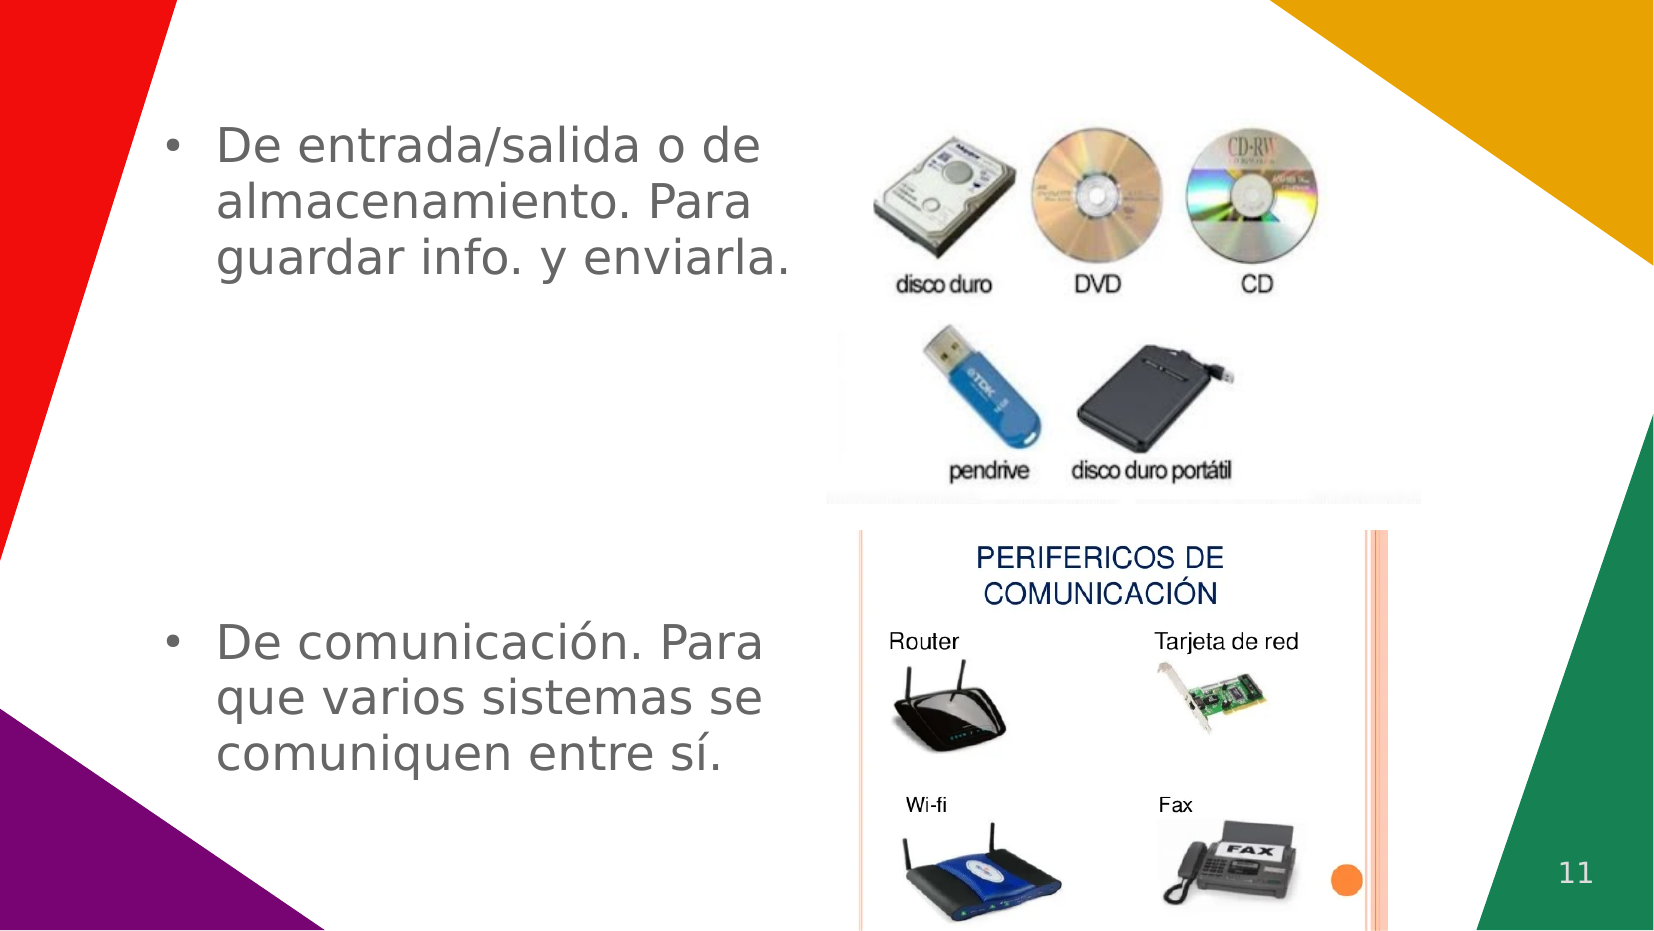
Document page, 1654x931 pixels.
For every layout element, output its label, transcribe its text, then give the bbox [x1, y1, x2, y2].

picture [856, 530, 1388, 931]
list De entrada/salida o de almacenamiento. Para guardar info. y enviarla. De comunicación. Para que varios sistemas se comuniquen entre sí. [147, 118, 798, 798]
picture [826, 118, 1421, 504]
